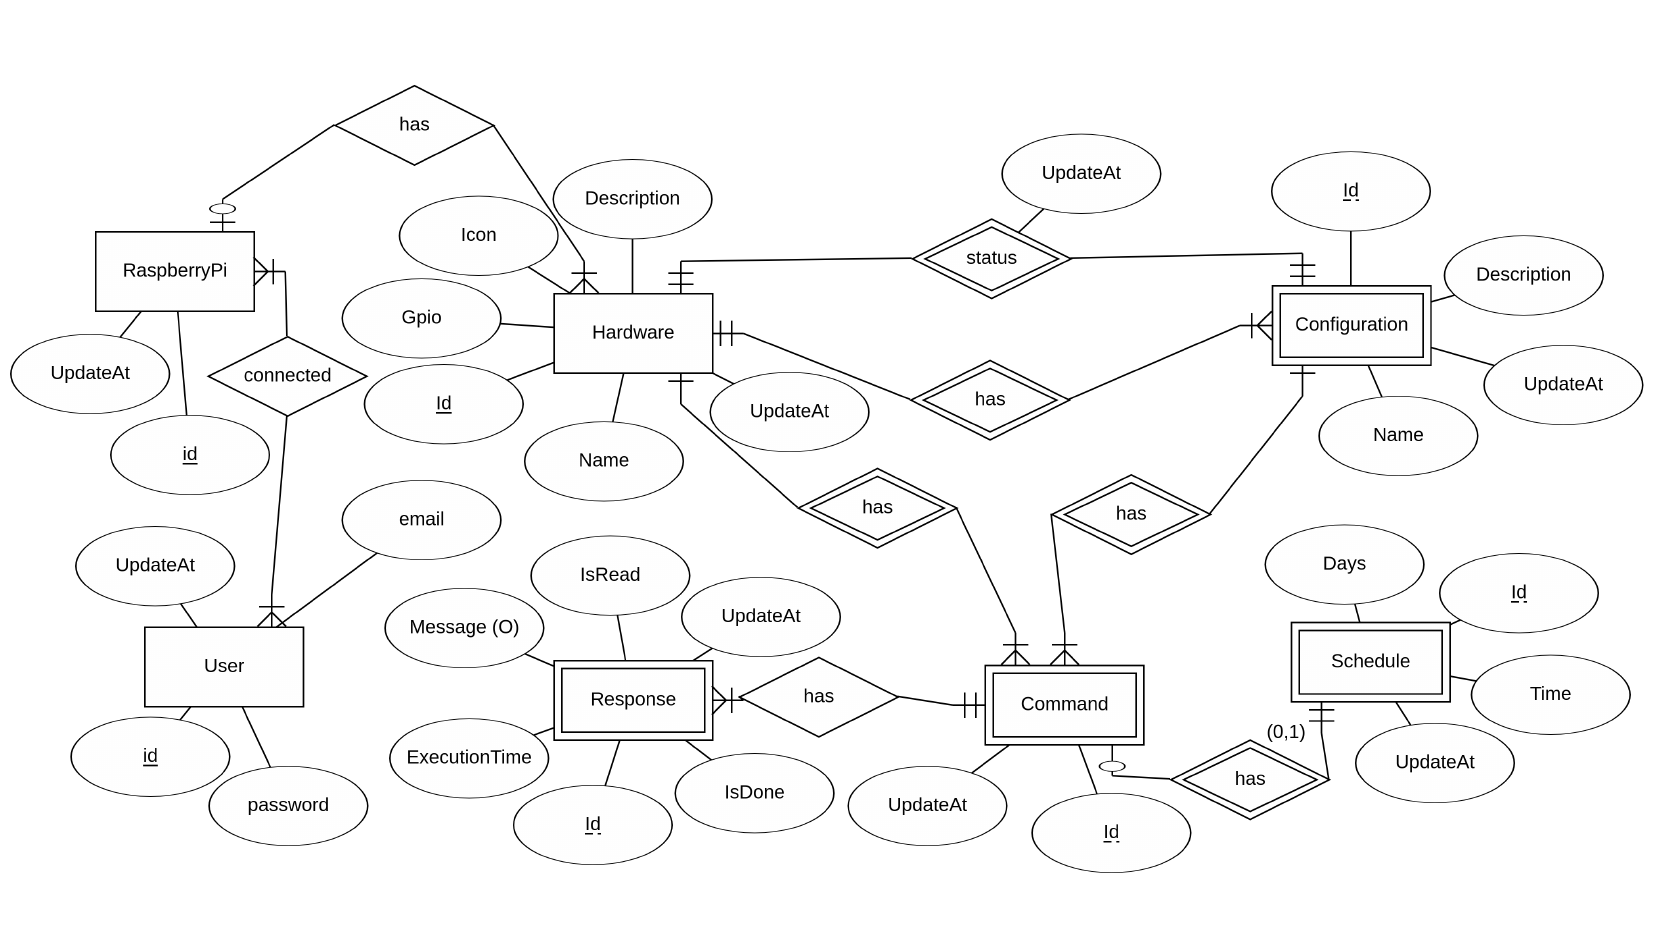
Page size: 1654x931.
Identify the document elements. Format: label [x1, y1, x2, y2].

picture [0, 74, 1654, 884]
